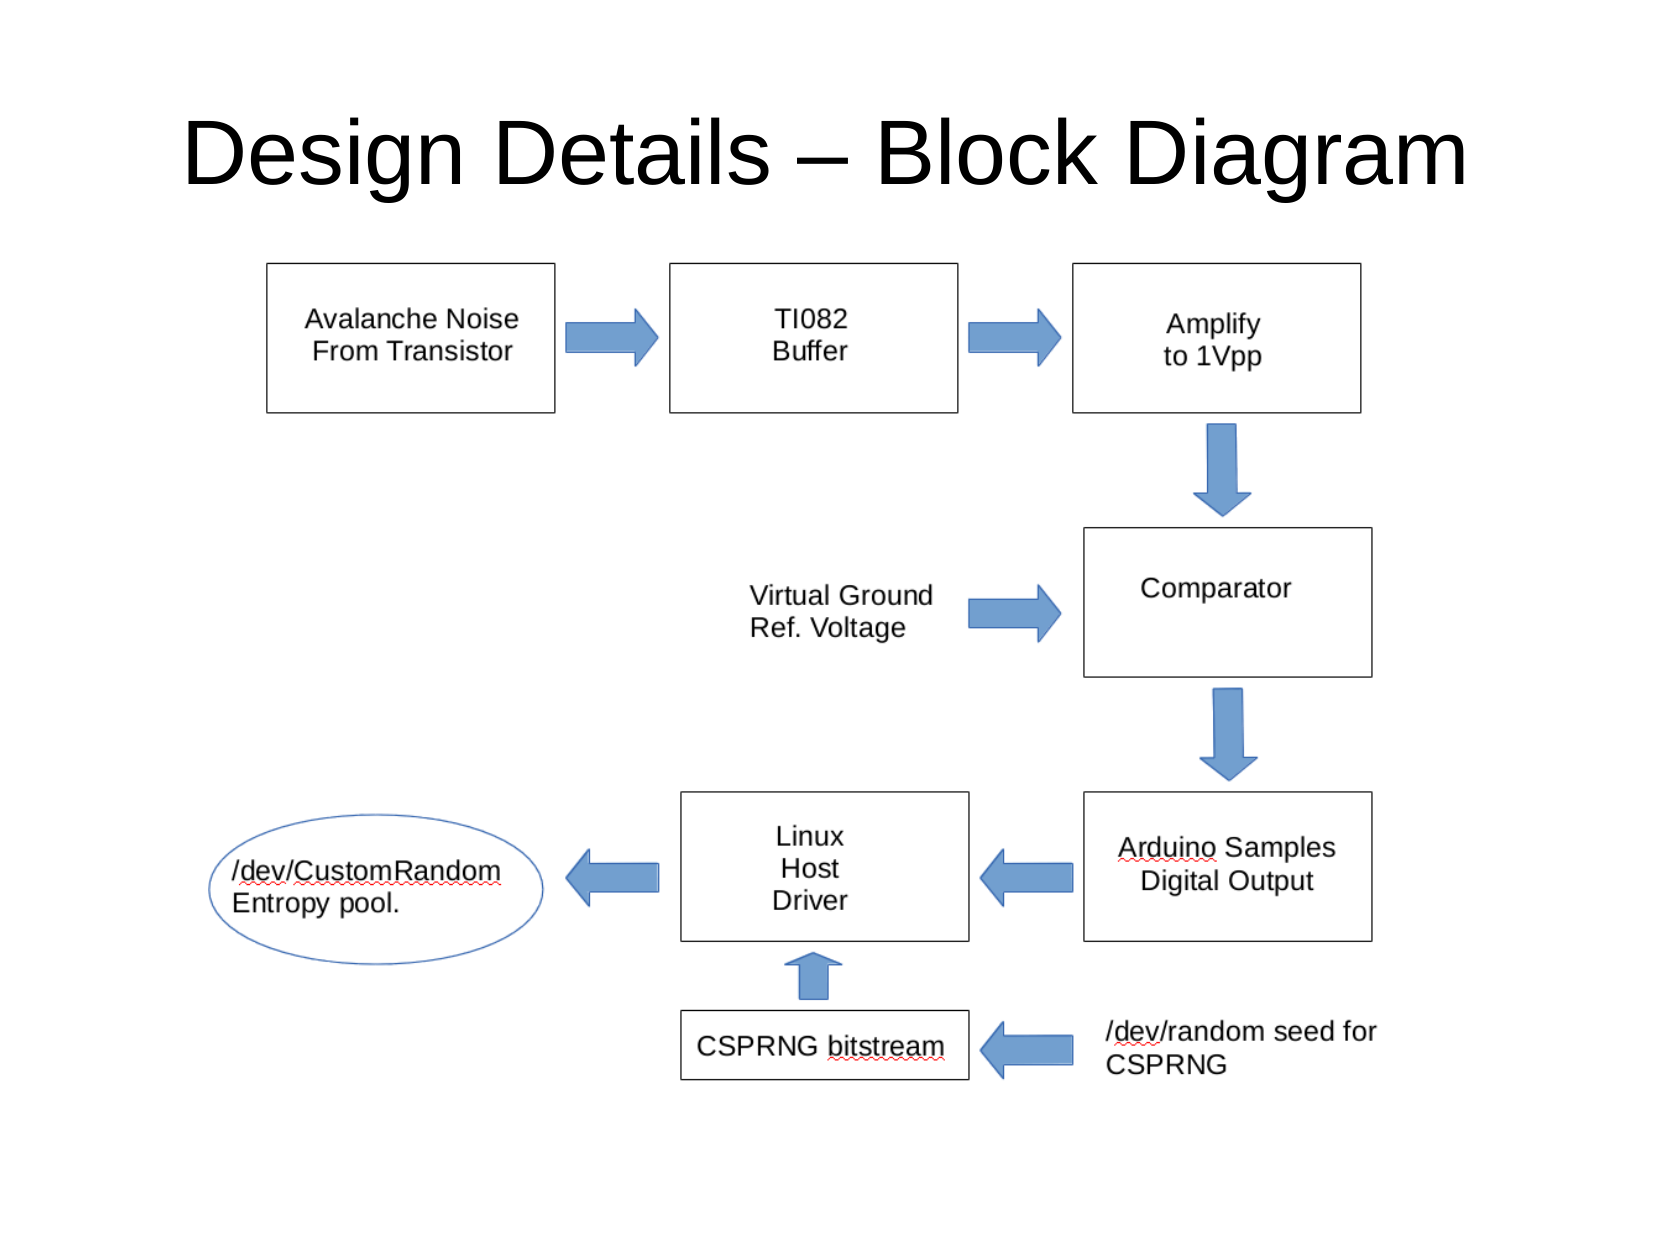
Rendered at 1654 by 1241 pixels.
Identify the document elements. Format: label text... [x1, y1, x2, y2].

picture [207, 237, 1411, 1111]
title Design Details – Block Diagram [82, 49, 1571, 257]
